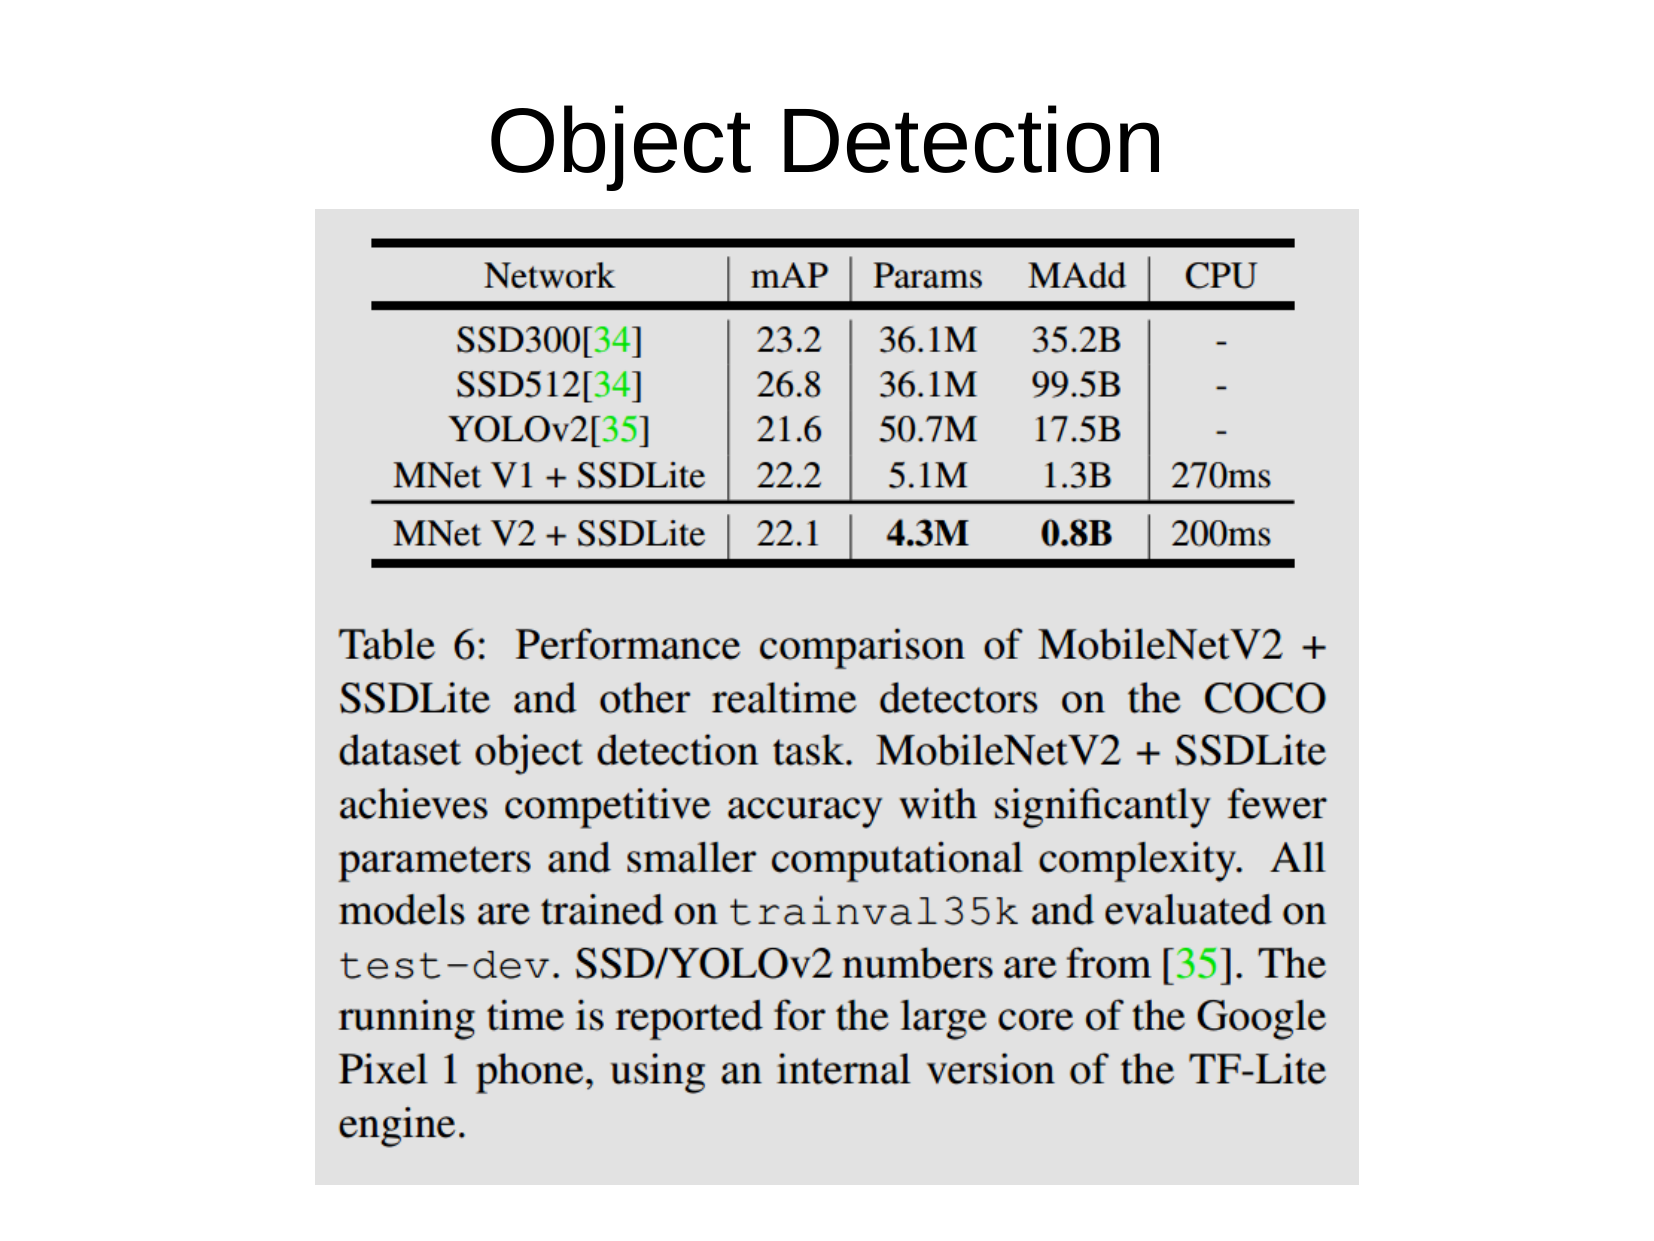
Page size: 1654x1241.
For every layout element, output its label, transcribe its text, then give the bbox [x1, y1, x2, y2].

title Object Detection [82, 60, 1571, 223]
picture [315, 209, 1359, 1186]
